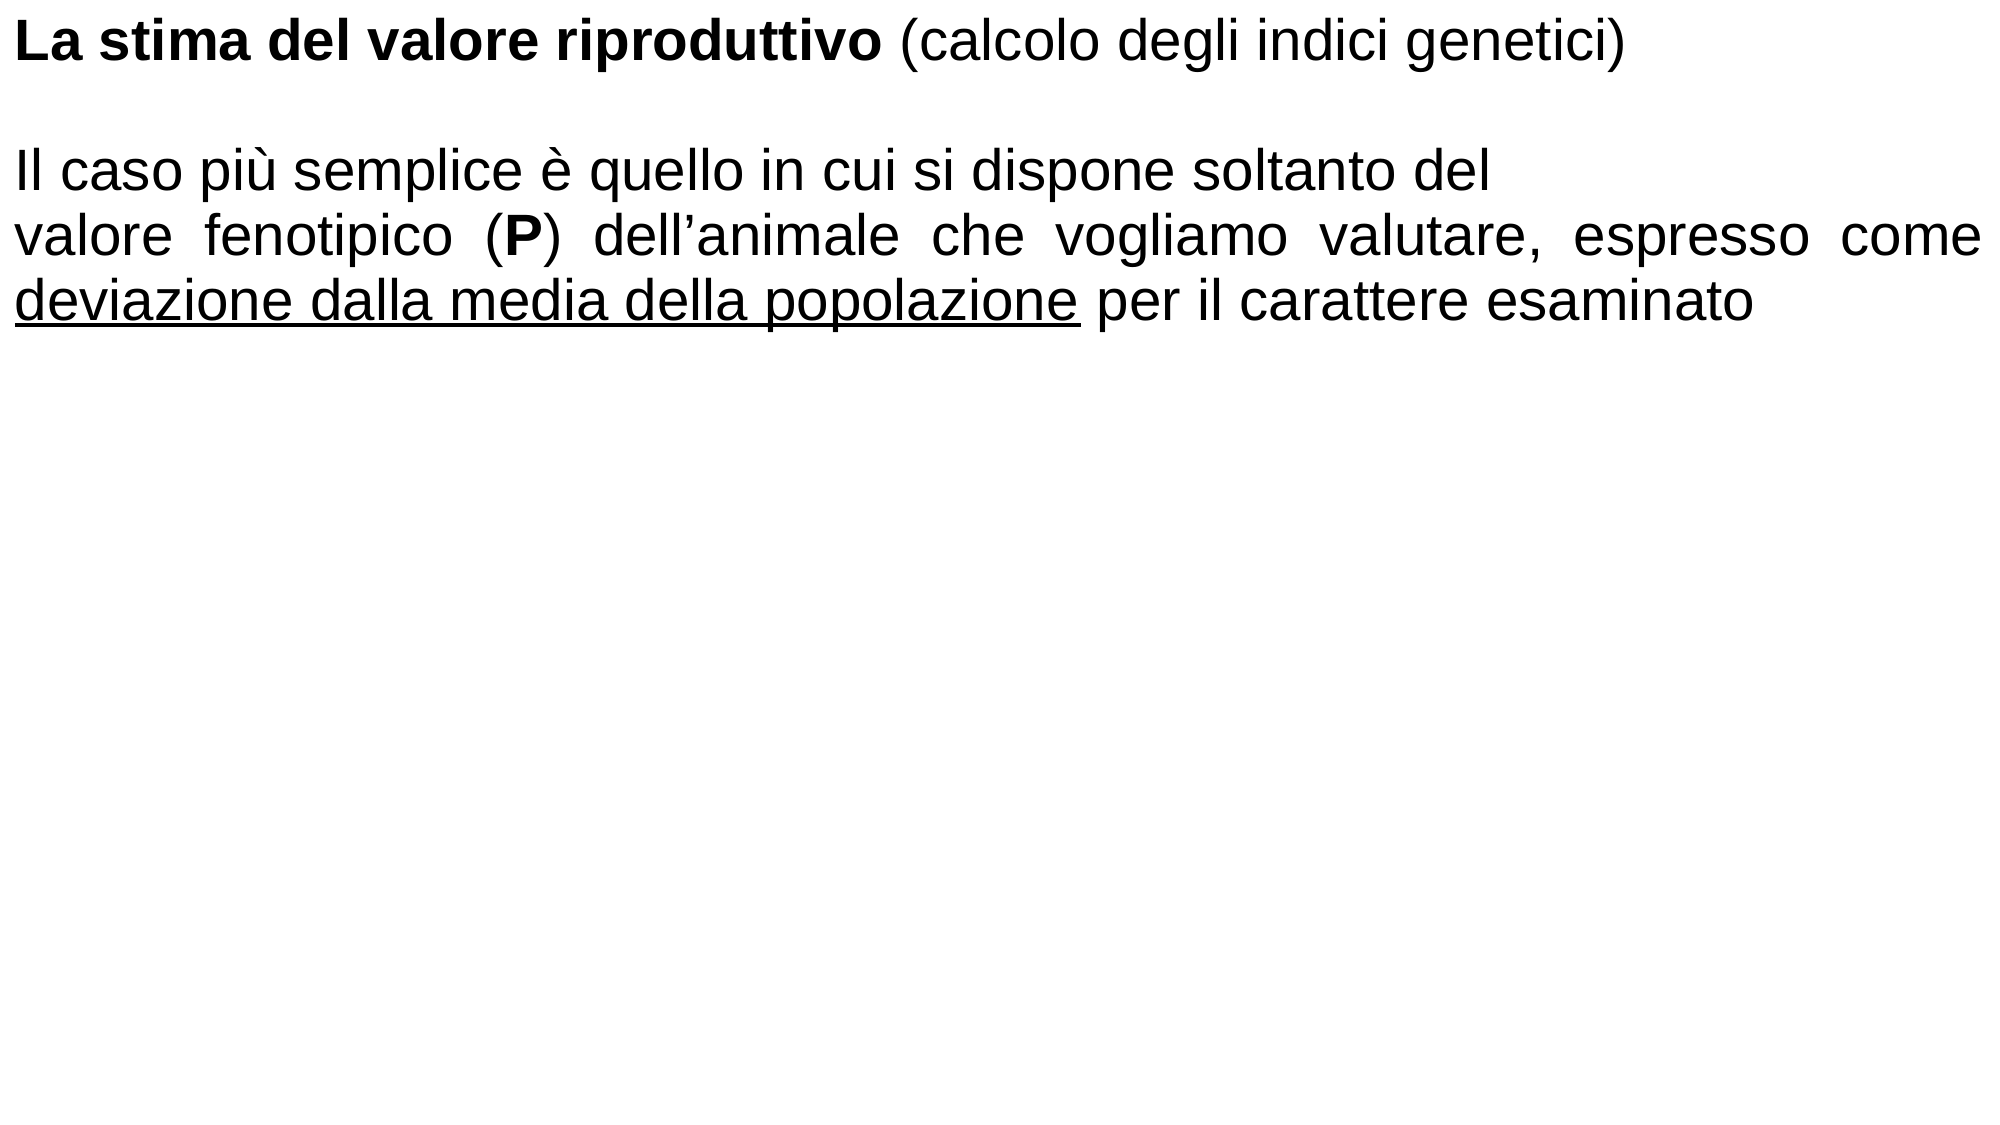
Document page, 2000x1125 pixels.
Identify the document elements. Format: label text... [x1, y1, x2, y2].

text_box La stima del valore riproduttivo (calcolo degli indici genetici) Il caso più semplice è quello in cui si dispone soltanto del valore fenotipico (P) dell’animale che vogliamo valutare, espresso come deviazione dalla media della popolazione per il carattere esaminato [0, 0, 2000, 945]
